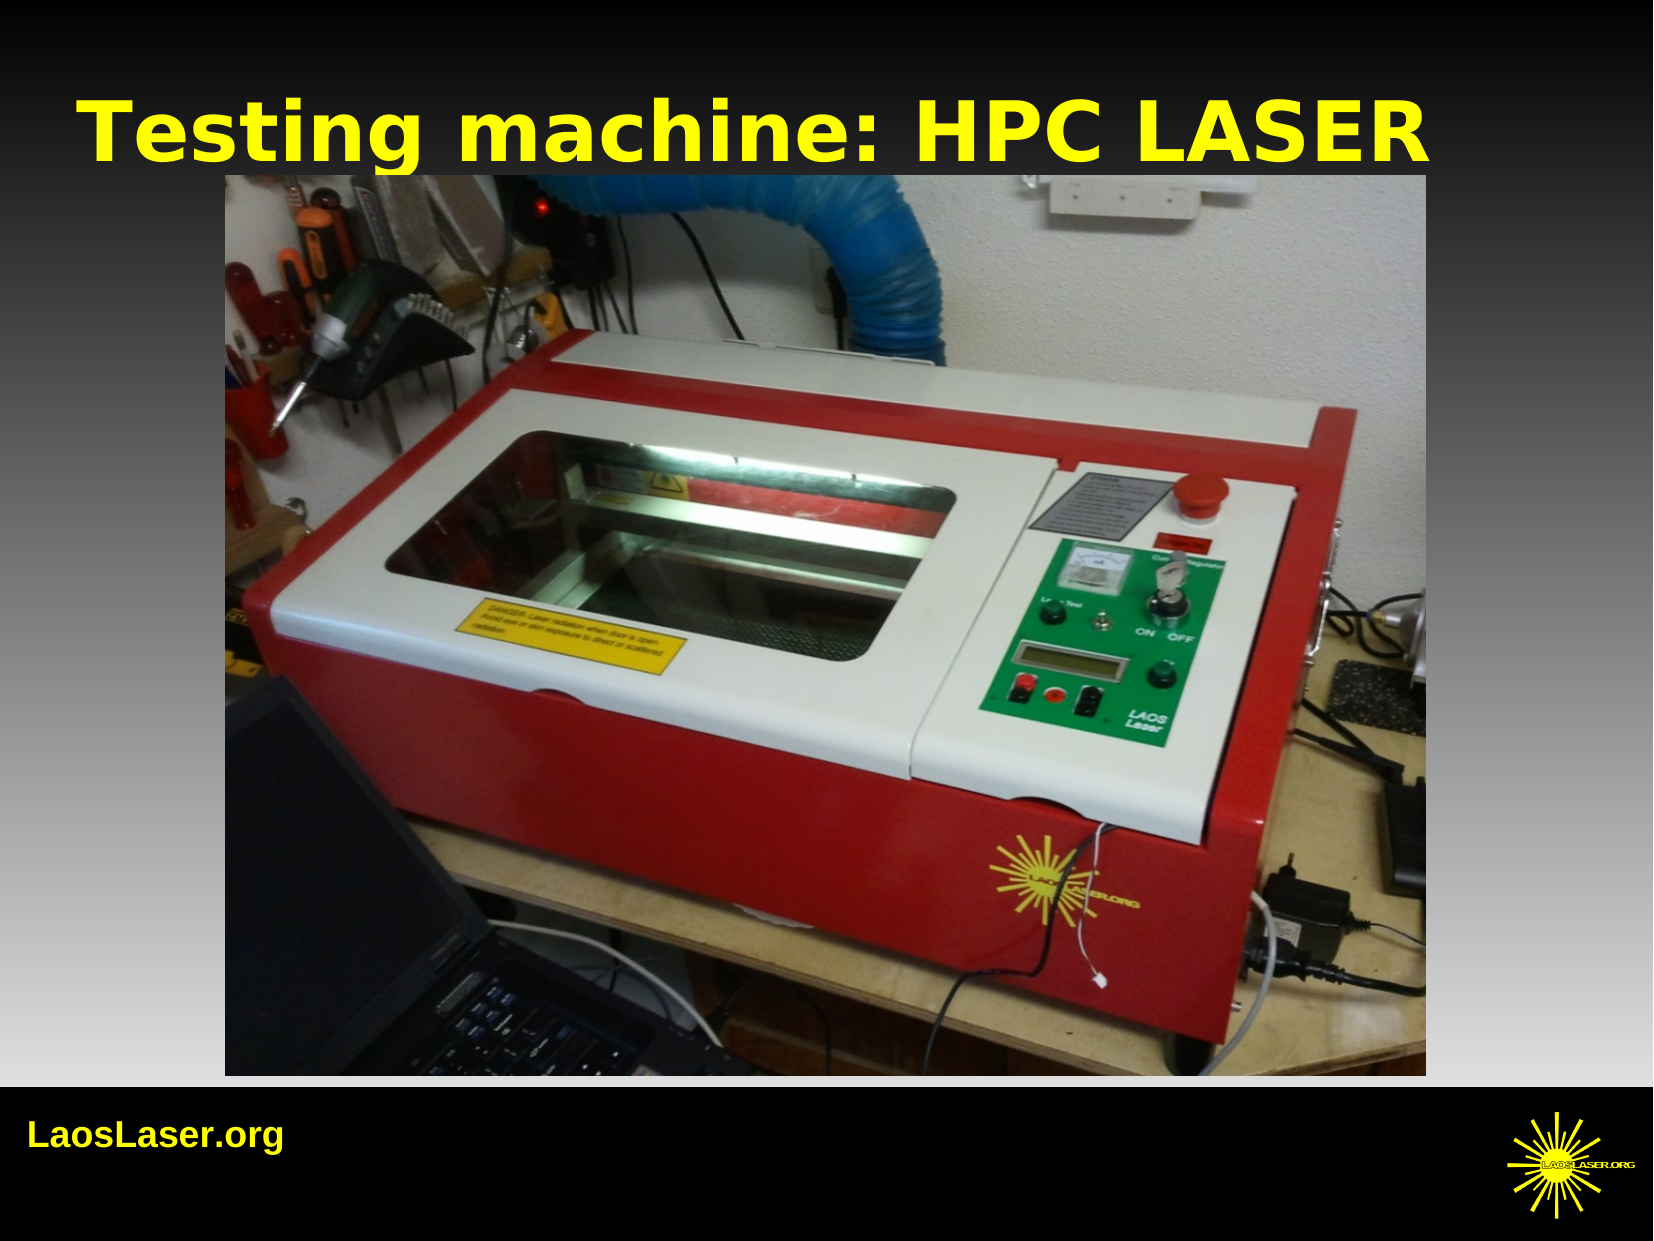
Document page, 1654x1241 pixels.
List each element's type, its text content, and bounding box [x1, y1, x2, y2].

picture [742, 175, 748, 182]
picture [225, 175, 1426, 1076]
title Testing machine: HPC LASER [76, 36, 1565, 229]
picture [1502, 1108, 1640, 1225]
